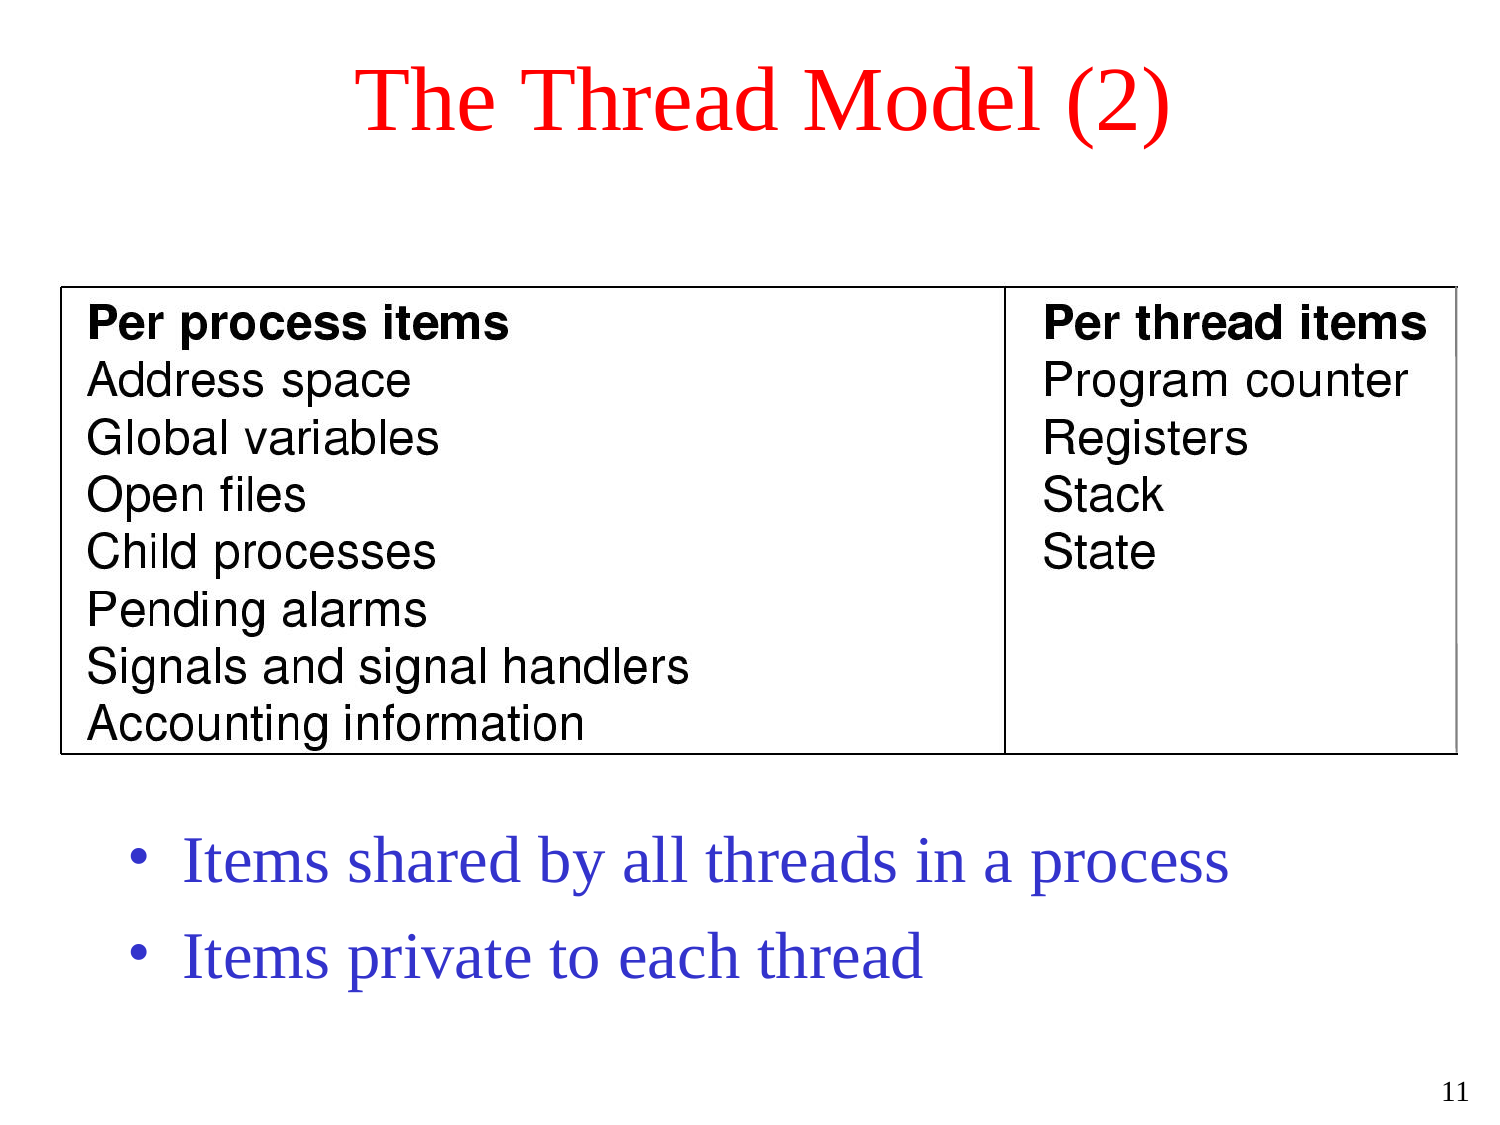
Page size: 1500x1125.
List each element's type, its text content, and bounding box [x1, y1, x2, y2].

text_box <number> [1404, 1064, 1486, 1125]
picture [57, 265, 1458, 756]
text_box Items shared by all threads in a process Items private to each thread [112, 807, 1388, 1001]
text_box The Thread Model (2) [126, 0, 1402, 188]
